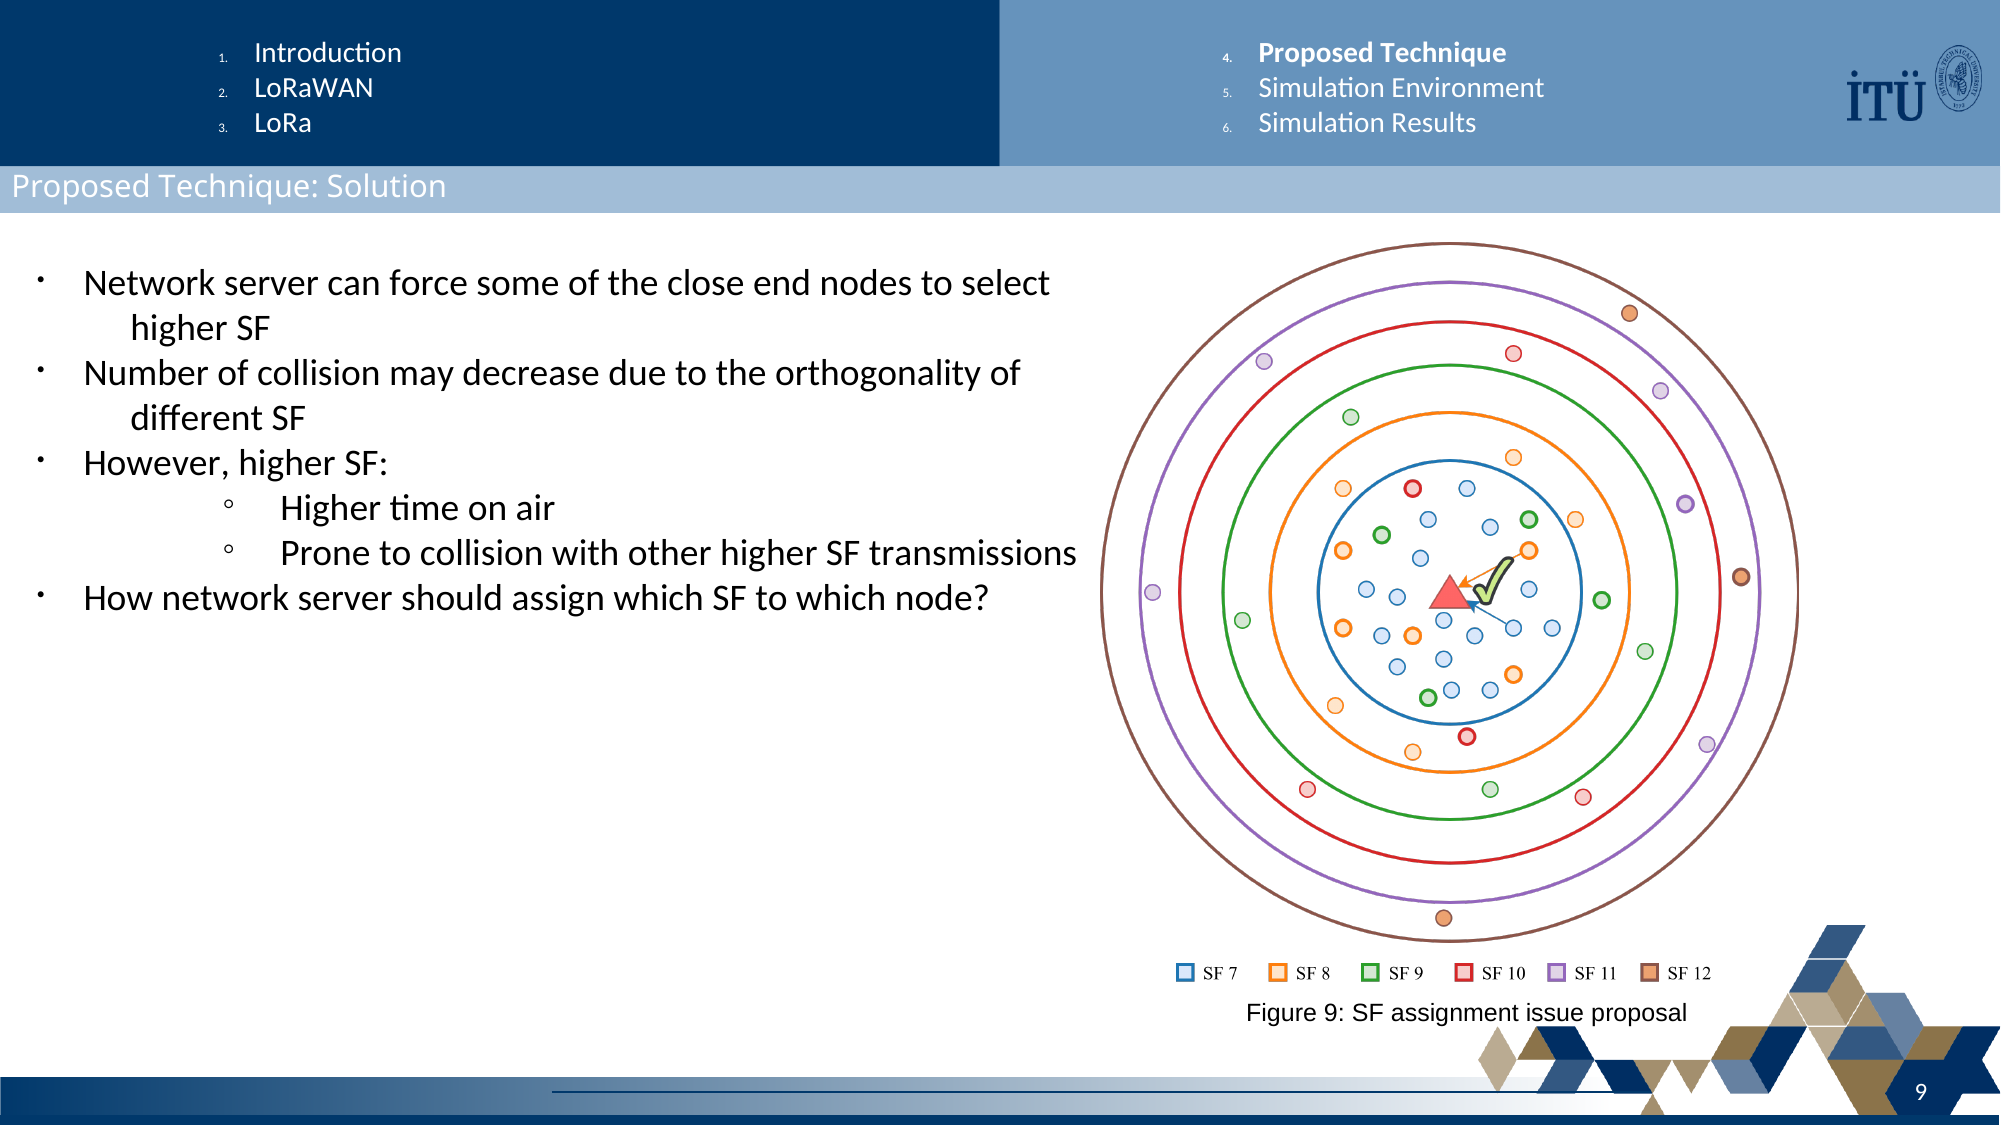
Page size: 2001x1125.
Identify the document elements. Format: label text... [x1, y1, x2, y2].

text_box Introduction LoRaWAN LoRa [11, 25, 901, 133]
text_box Network server can force some of the close end nodes to select higher SF Number of collision may decrease due to the orthogonality of different SF However, higher SF: Higher time on air Prone to collision with other higher SF transmissions How network server should assign which SF to which node? [21, 250, 1105, 1023]
list Proposed Technique: Solution [11, 162, 1992, 212]
text_box Proposed Technique Simulation Environment Simulation Results [1015, 25, 1842, 133]
text_box Figure 9: SF assignment issue proposal [1100, 981, 1842, 1104]
picture [1099, 242, 1799, 990]
slide_number 9 [1880, 1059, 1962, 1122]
